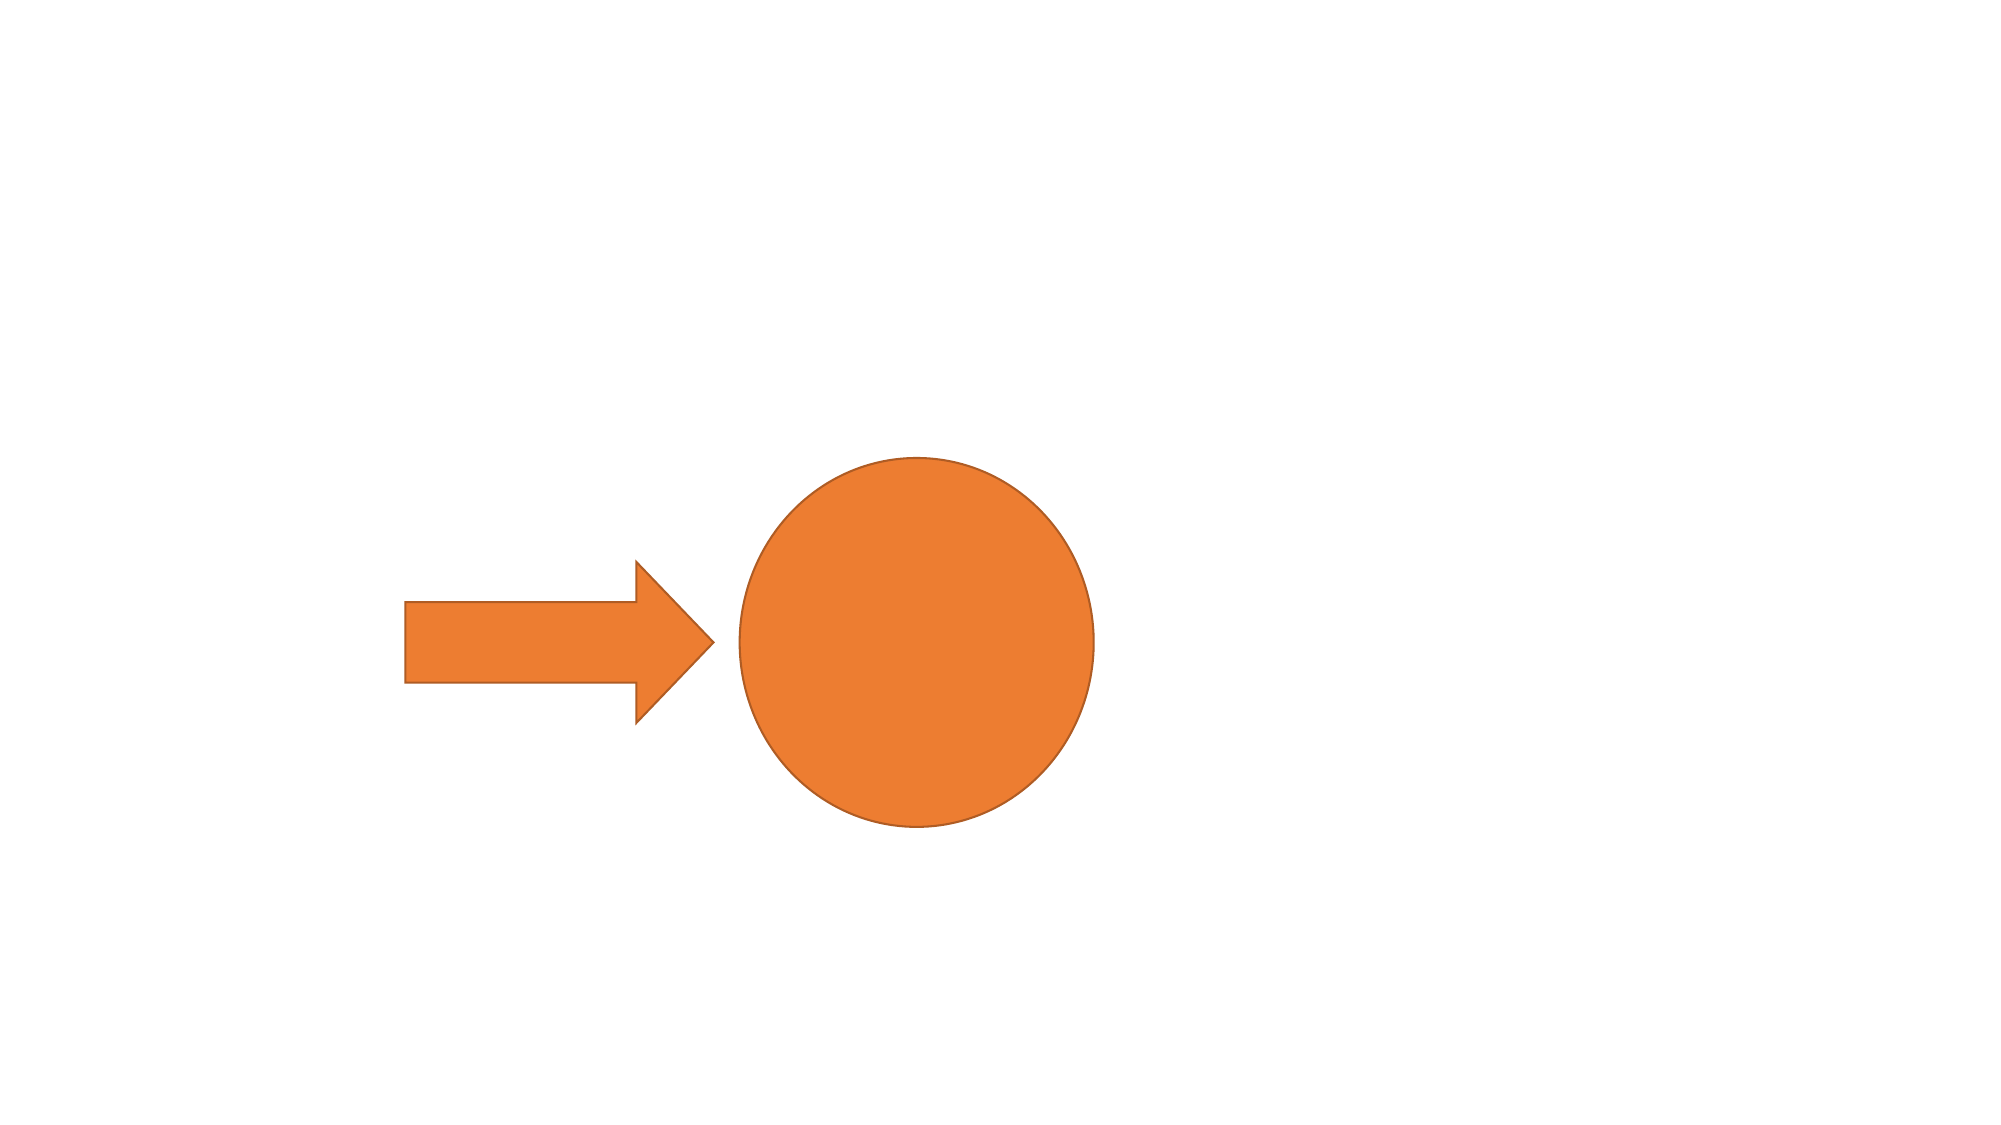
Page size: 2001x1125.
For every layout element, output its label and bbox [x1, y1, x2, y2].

text_box [739, 457, 1094, 827]
text_box [405, 562, 714, 723]
